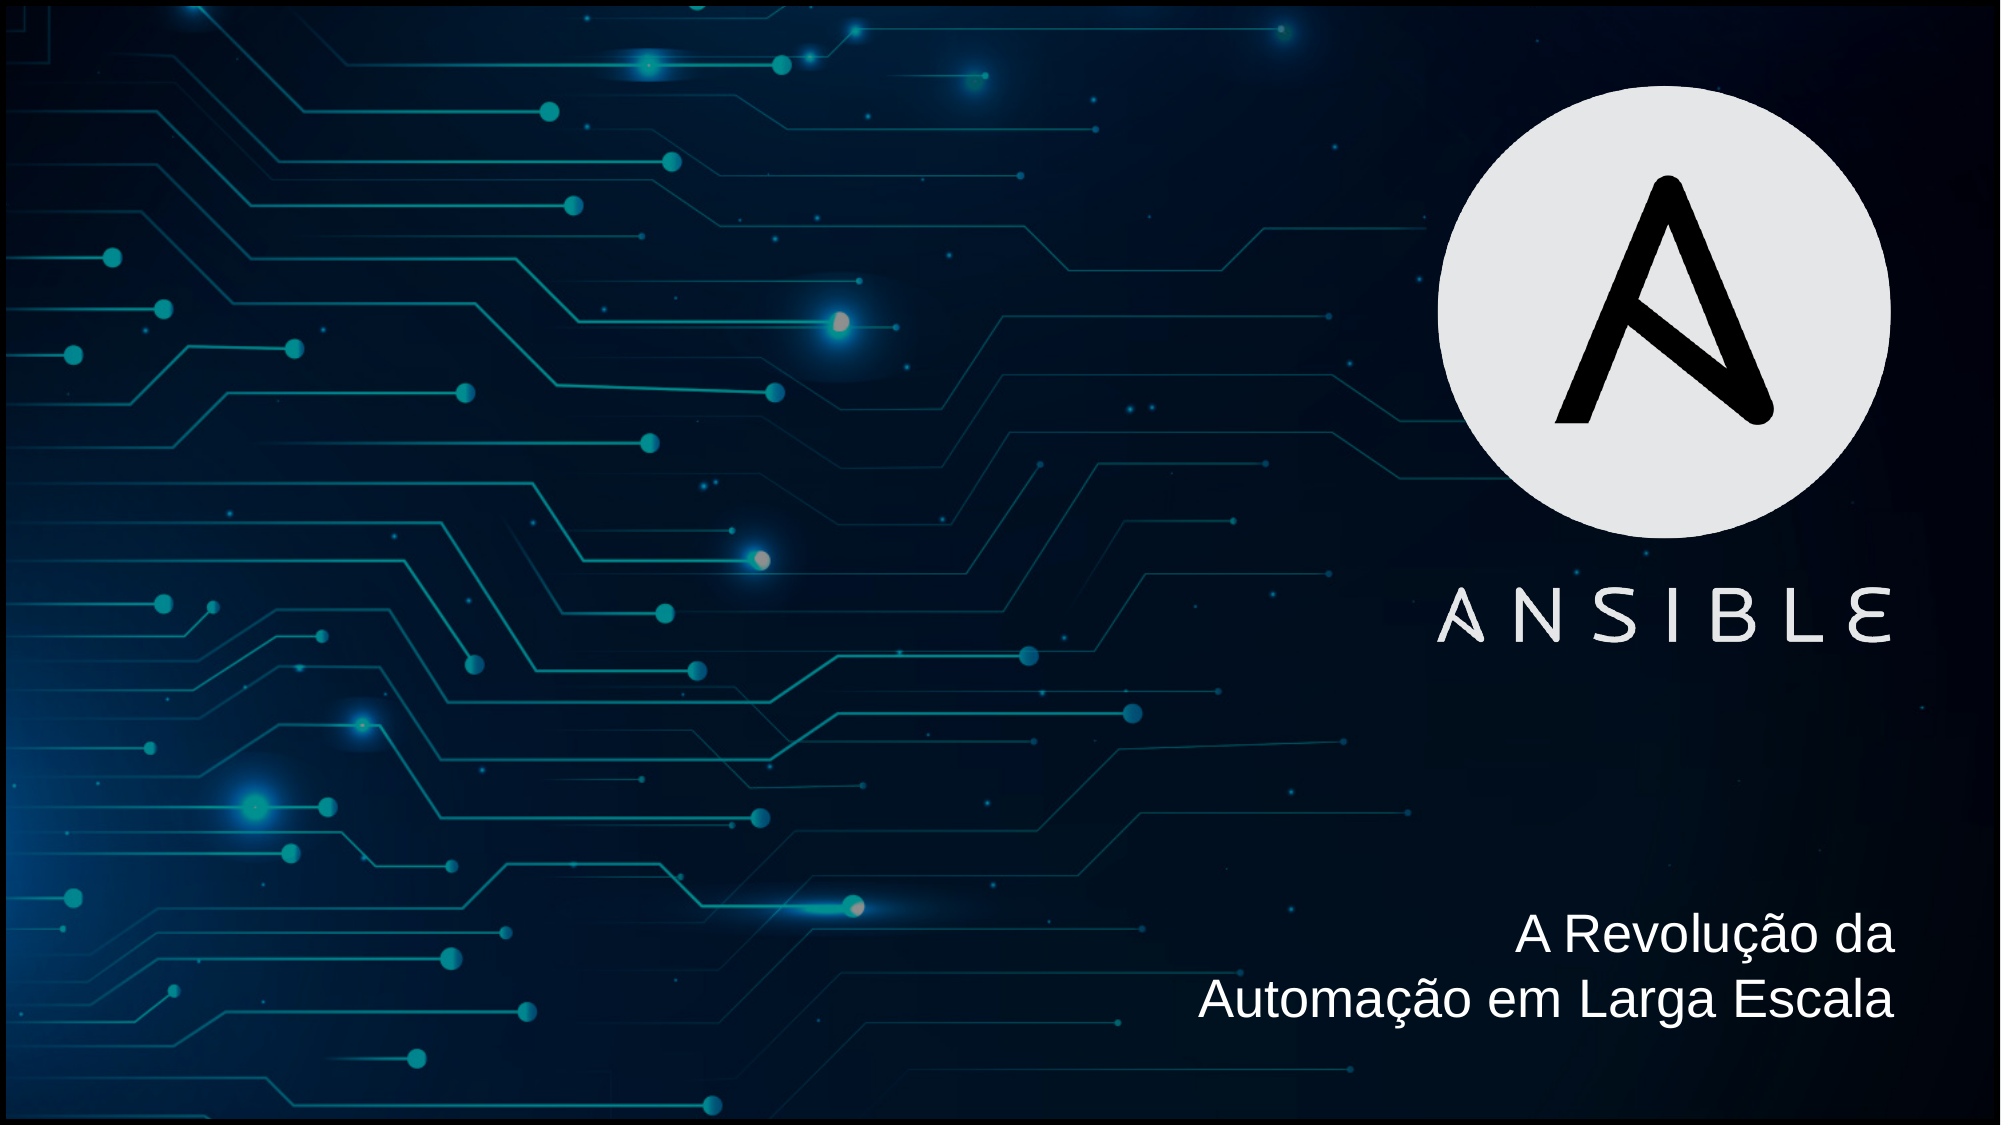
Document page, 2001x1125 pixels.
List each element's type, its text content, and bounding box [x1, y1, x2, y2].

text_box [0, 0, 2000, 1125]
text_box A Revolução da Automação em Larga Escala [998, 891, 1911, 1036]
picture [1436, 85, 1891, 644]
